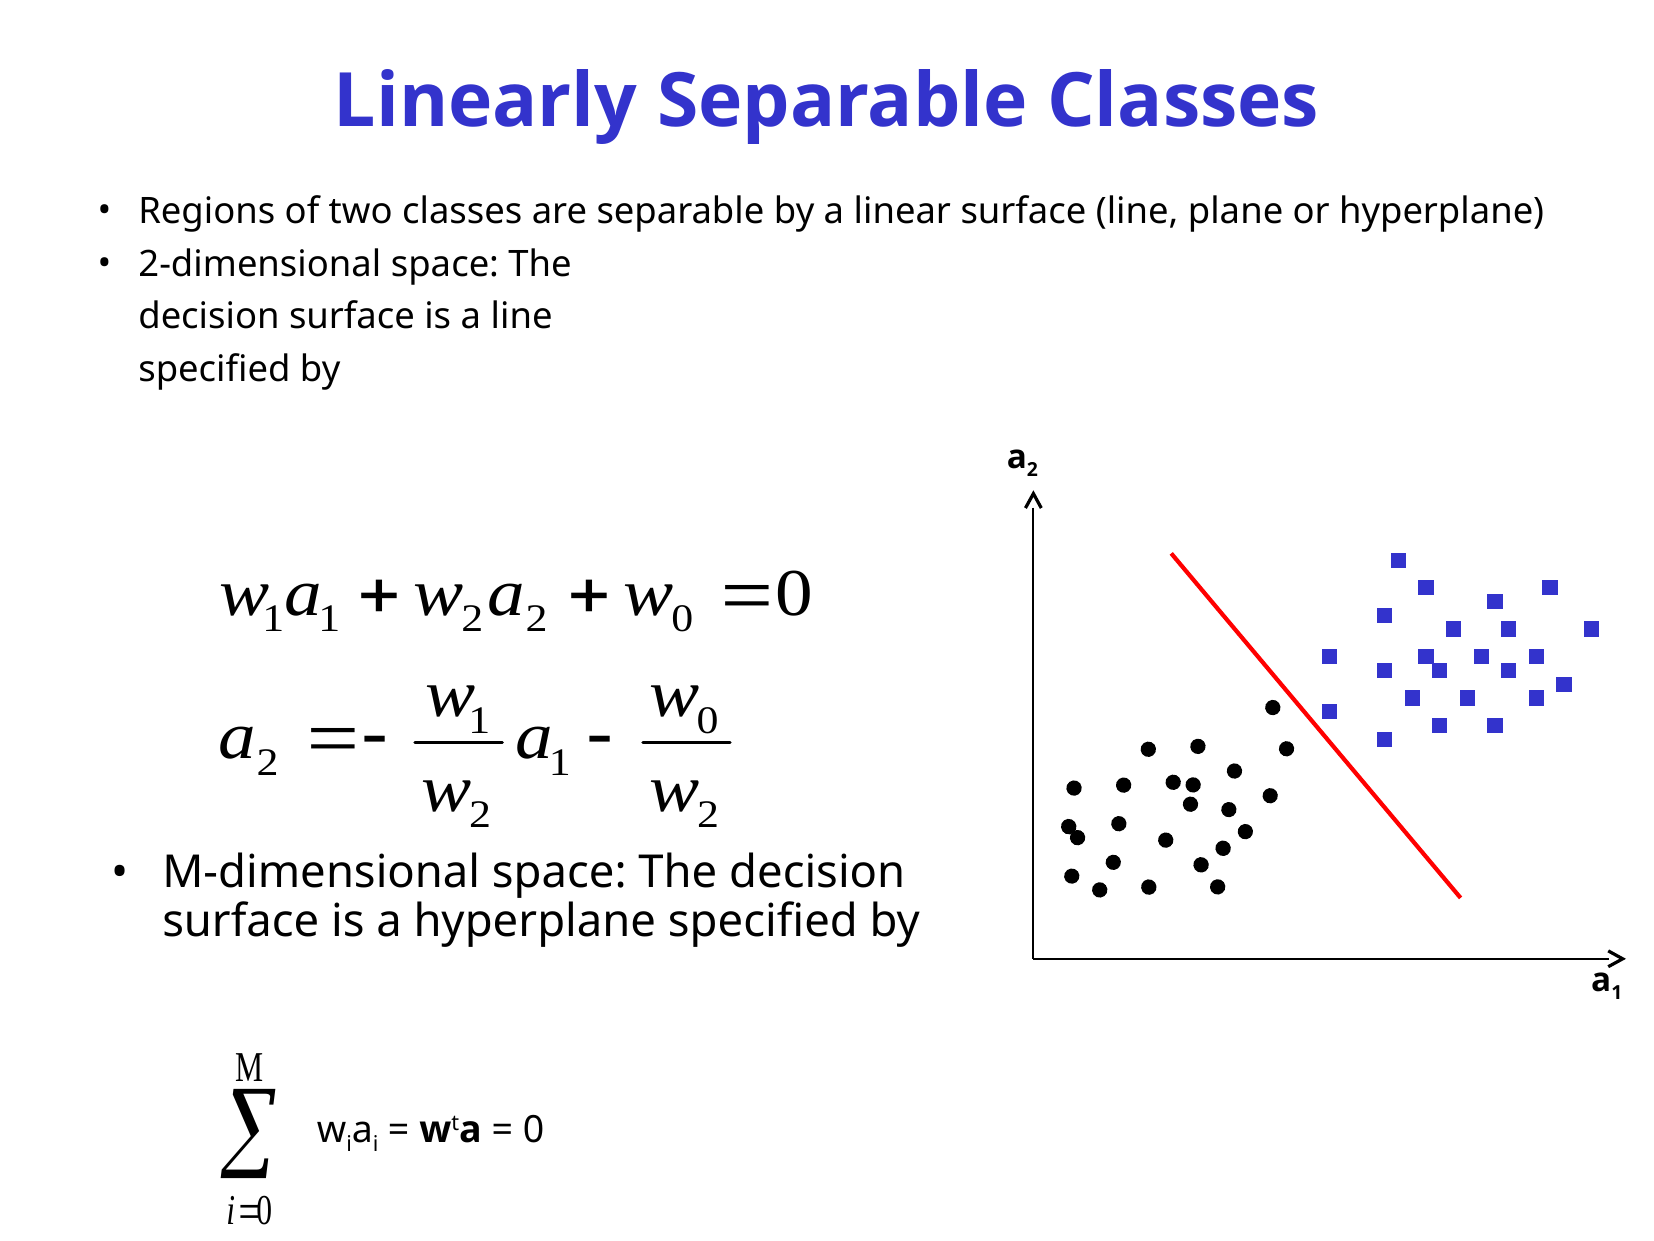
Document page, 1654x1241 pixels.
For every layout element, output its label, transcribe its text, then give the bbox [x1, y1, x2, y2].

text_box [1210, 880, 1225, 894]
text_box [1166, 775, 1181, 790]
text_box [1263, 788, 1278, 803]
text_box [1106, 855, 1121, 870]
text_box [1141, 742, 1156, 757]
text_box [1194, 857, 1208, 872]
text_box [1067, 781, 1081, 795]
list Regions of two classes are separable by a linear surface (line, plane or hyperplane) 2-dimensional space: The decision surface is a line specified by [82, 179, 1585, 483]
text_box [1183, 797, 1198, 812]
text_box [1377, 663, 1392, 678]
text_box [1222, 802, 1236, 817]
text_box [1556, 677, 1571, 692]
text_box [213, 1033, 317, 1241]
text_box wiai = wta = 0 [302, 1096, 807, 1164]
text_box [1391, 553, 1406, 568]
text_box [1584, 622, 1599, 637]
text_box [1227, 764, 1242, 778]
title Linearly Separable Classes [124, 38, 1530, 155]
text_box [1116, 778, 1131, 792]
text_box [1279, 741, 1294, 756]
text_box [1064, 869, 1079, 883]
text_box [1238, 824, 1253, 839]
text_box [1191, 739, 1205, 754]
text_box M-dimensional space: The decision surface is a hyperplane specified by [96, 840, 1020, 993]
text_box a1 [1576, 950, 1654, 1012]
text_box [1460, 691, 1475, 706]
text_box [1501, 663, 1516, 678]
text_box [1216, 841, 1231, 856]
text_box [1322, 704, 1337, 719]
text_box [1432, 718, 1447, 733]
text_box [1419, 649, 1447, 678]
text_box [1377, 608, 1392, 623]
text_box [1543, 580, 1557, 595]
text_box [1186, 778, 1201, 792]
text_box [1529, 649, 1544, 664]
chart [206, 551, 827, 840]
text_box [1529, 691, 1544, 706]
text_box [1488, 594, 1502, 609]
text_box [1265, 700, 1280, 715]
text_box [1061, 819, 1085, 845]
text_box [1322, 649, 1337, 664]
text_box a2 [992, 427, 1089, 489]
text_box [1112, 816, 1126, 831]
text_box [1488, 718, 1502, 733]
text_box [1141, 880, 1156, 894]
text_box [1092, 883, 1107, 897]
text_box [1377, 732, 1392, 747]
text_box [1501, 622, 1516, 637]
text_box [1158, 833, 1173, 847]
text_box [1419, 580, 1433, 595]
text_box [1405, 691, 1420, 706]
text_box [1474, 649, 1489, 664]
text_box [1446, 622, 1461, 637]
